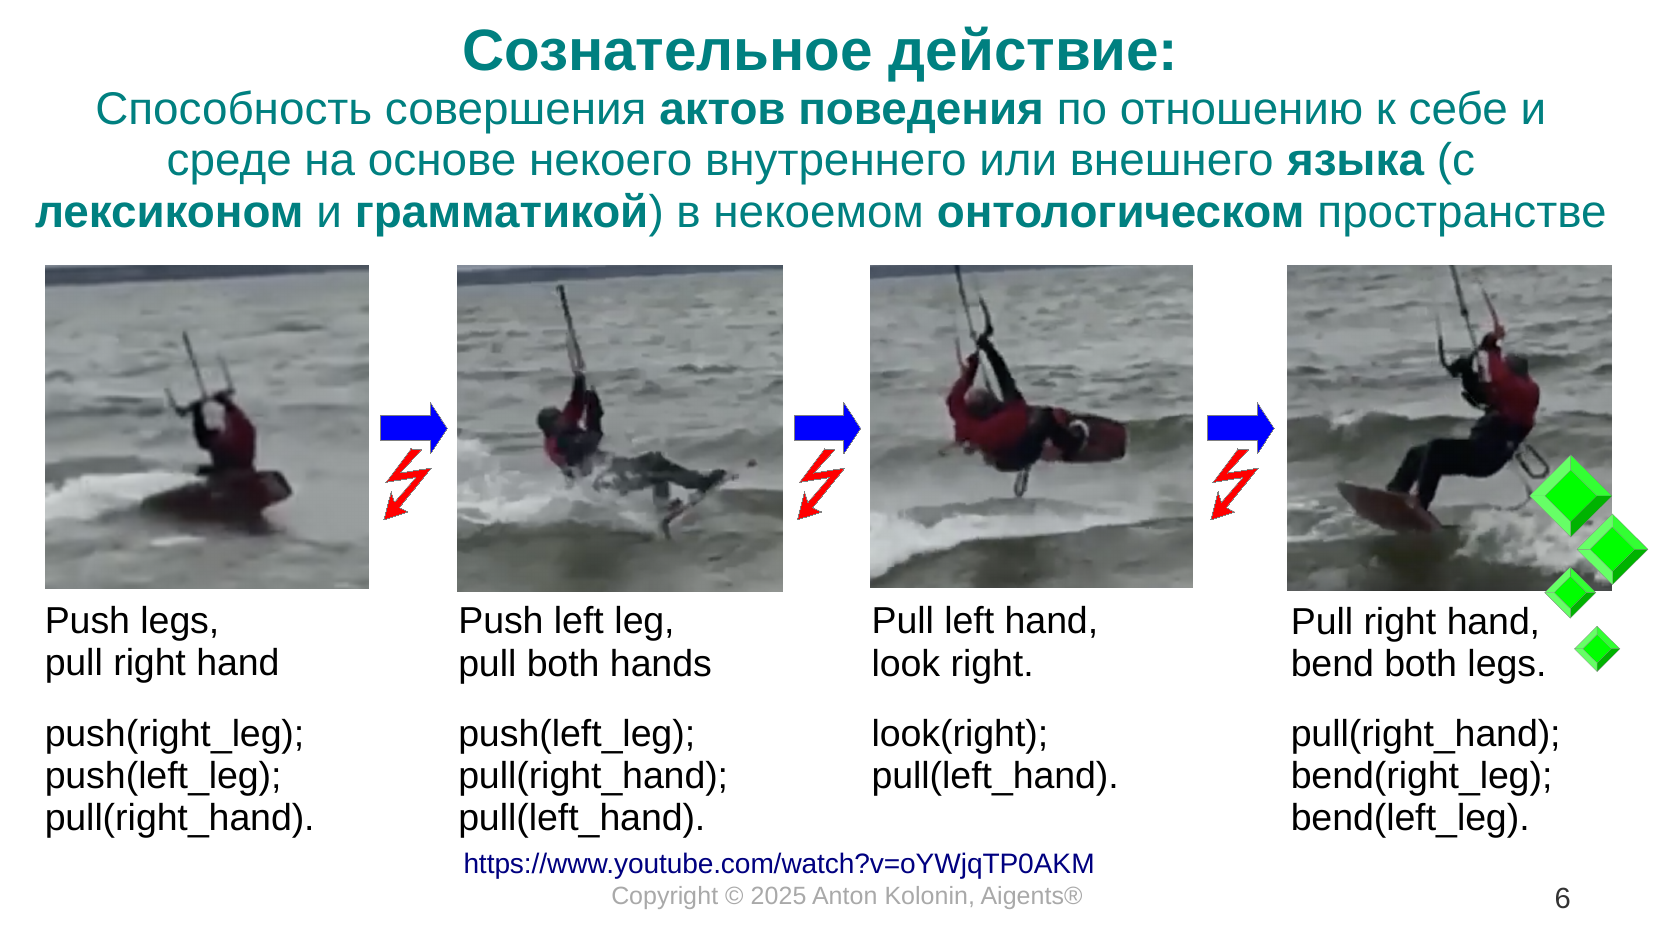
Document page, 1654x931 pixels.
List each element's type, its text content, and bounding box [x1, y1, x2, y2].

picture [1287, 265, 1652, 621]
text_box pull(right_hand); bend(right_leg); bend(left_leg). [1276, 704, 1588, 846]
text_box push(right_leg); push(left_leg); pull(right_hand). [30, 704, 331, 846]
text_box Pull right hand, bend both legs. [1276, 592, 1573, 692]
text_box Сознательное действие: Способность совершения актов поведения по отношению к себе и среде на основе некоего внутреннего или внешнего языка (с лексиконом и грамматикой) в некоемом онтологическом пространстве [0, 0, 1630, 293]
picture [1574, 626, 1623, 674]
picture [45, 265, 369, 589]
text_box [1207, 402, 1275, 454]
text_box look(right); pull(left_hand). [856, 704, 1135, 804]
picture [870, 265, 1193, 588]
text_box [794, 402, 861, 454]
text_box [1210, 448, 1259, 520]
text_box push(left_leg); pull(right_hand); pull(left_hand). [443, 704, 745, 846]
text_box https://www.youtube.com/watch?v=oYWjqTP0AKM [448, 840, 1325, 887]
text_box Push legs, pull right hand [30, 592, 296, 692]
text_box [797, 448, 845, 520]
picture [457, 265, 783, 592]
text_box [380, 402, 448, 454]
text_box [383, 448, 432, 520]
text_box Pull left hand, look right. [856, 592, 1125, 692]
text_box Push left leg, pull both hands [443, 592, 728, 692]
